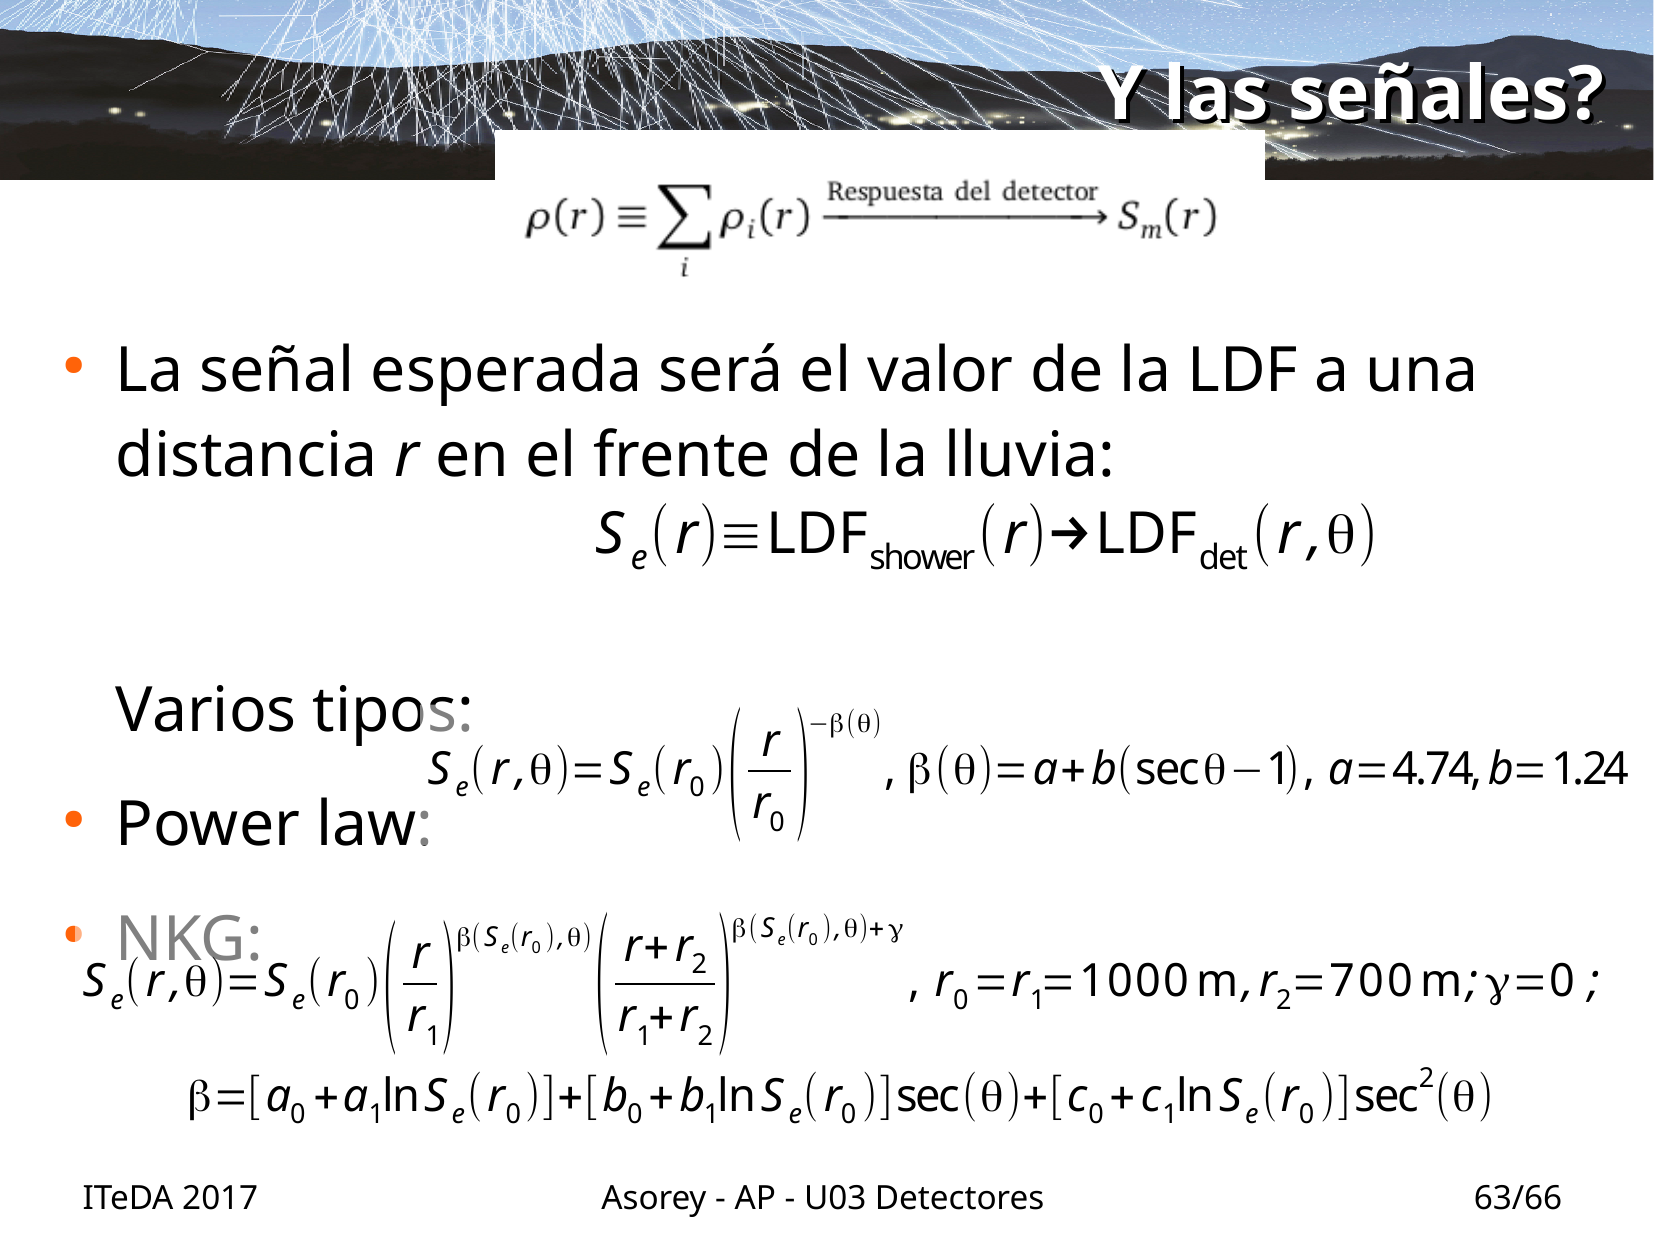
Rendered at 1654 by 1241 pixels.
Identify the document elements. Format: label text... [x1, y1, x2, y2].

chart [75, 909, 1606, 1131]
picture [0, 0, 1654, 316]
title Y las señales? [45, 15, 1606, 166]
list La señal esperada será el valor de la LDF a una distancia r en el frente de la lluvia: Varios tipos: Power law: NKG: [45, 210, 1606, 1156]
chart [420, 704, 1631, 846]
chart [587, 497, 1385, 579]
